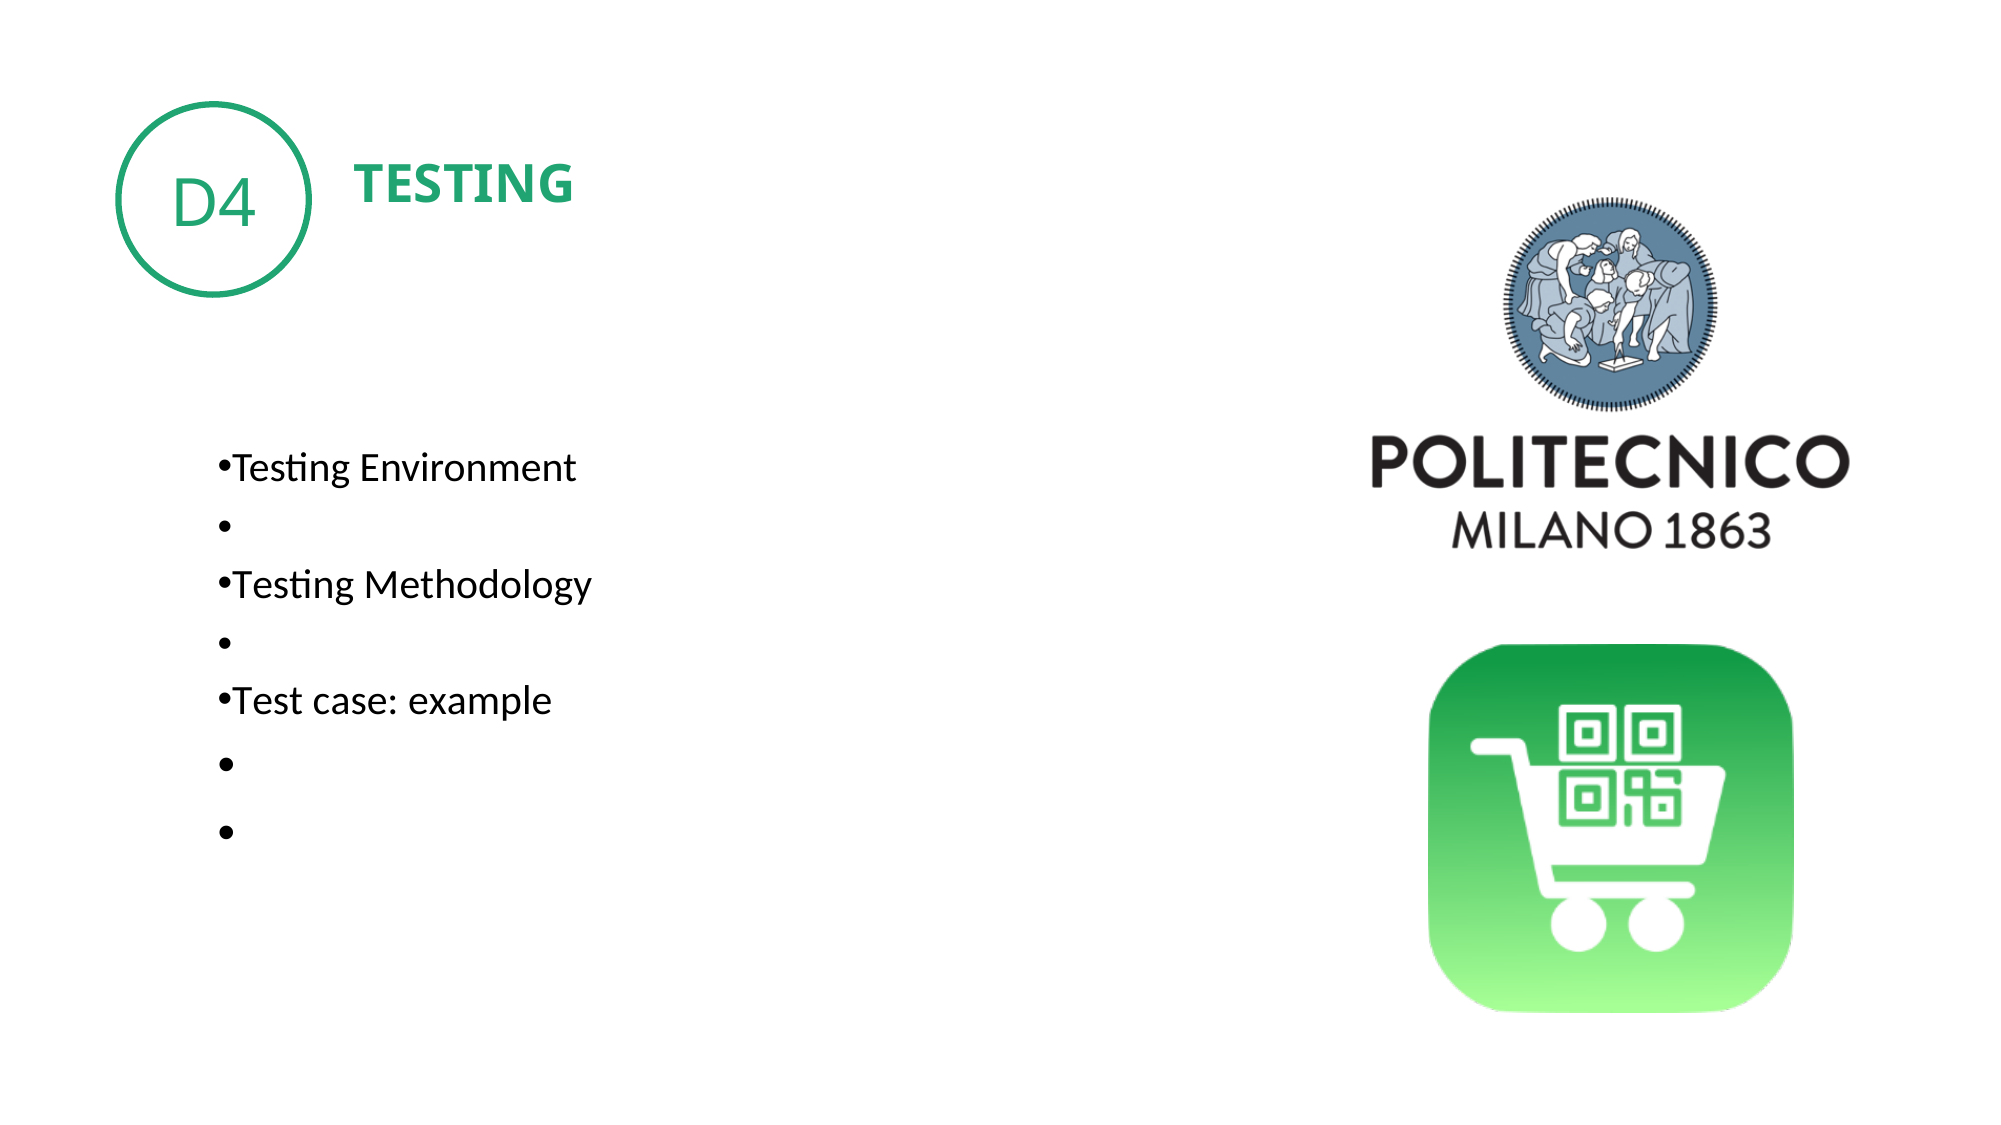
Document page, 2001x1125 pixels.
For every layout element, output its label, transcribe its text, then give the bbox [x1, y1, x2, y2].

text_box D4 [118, 104, 309, 295]
picture [1428, 644, 1794, 1013]
list TESTING [338, 149, 1399, 223]
picture [1320, 190, 1901, 553]
text_box Testing Environment Testing Methodology Test case: example [202, 365, 1157, 1046]
